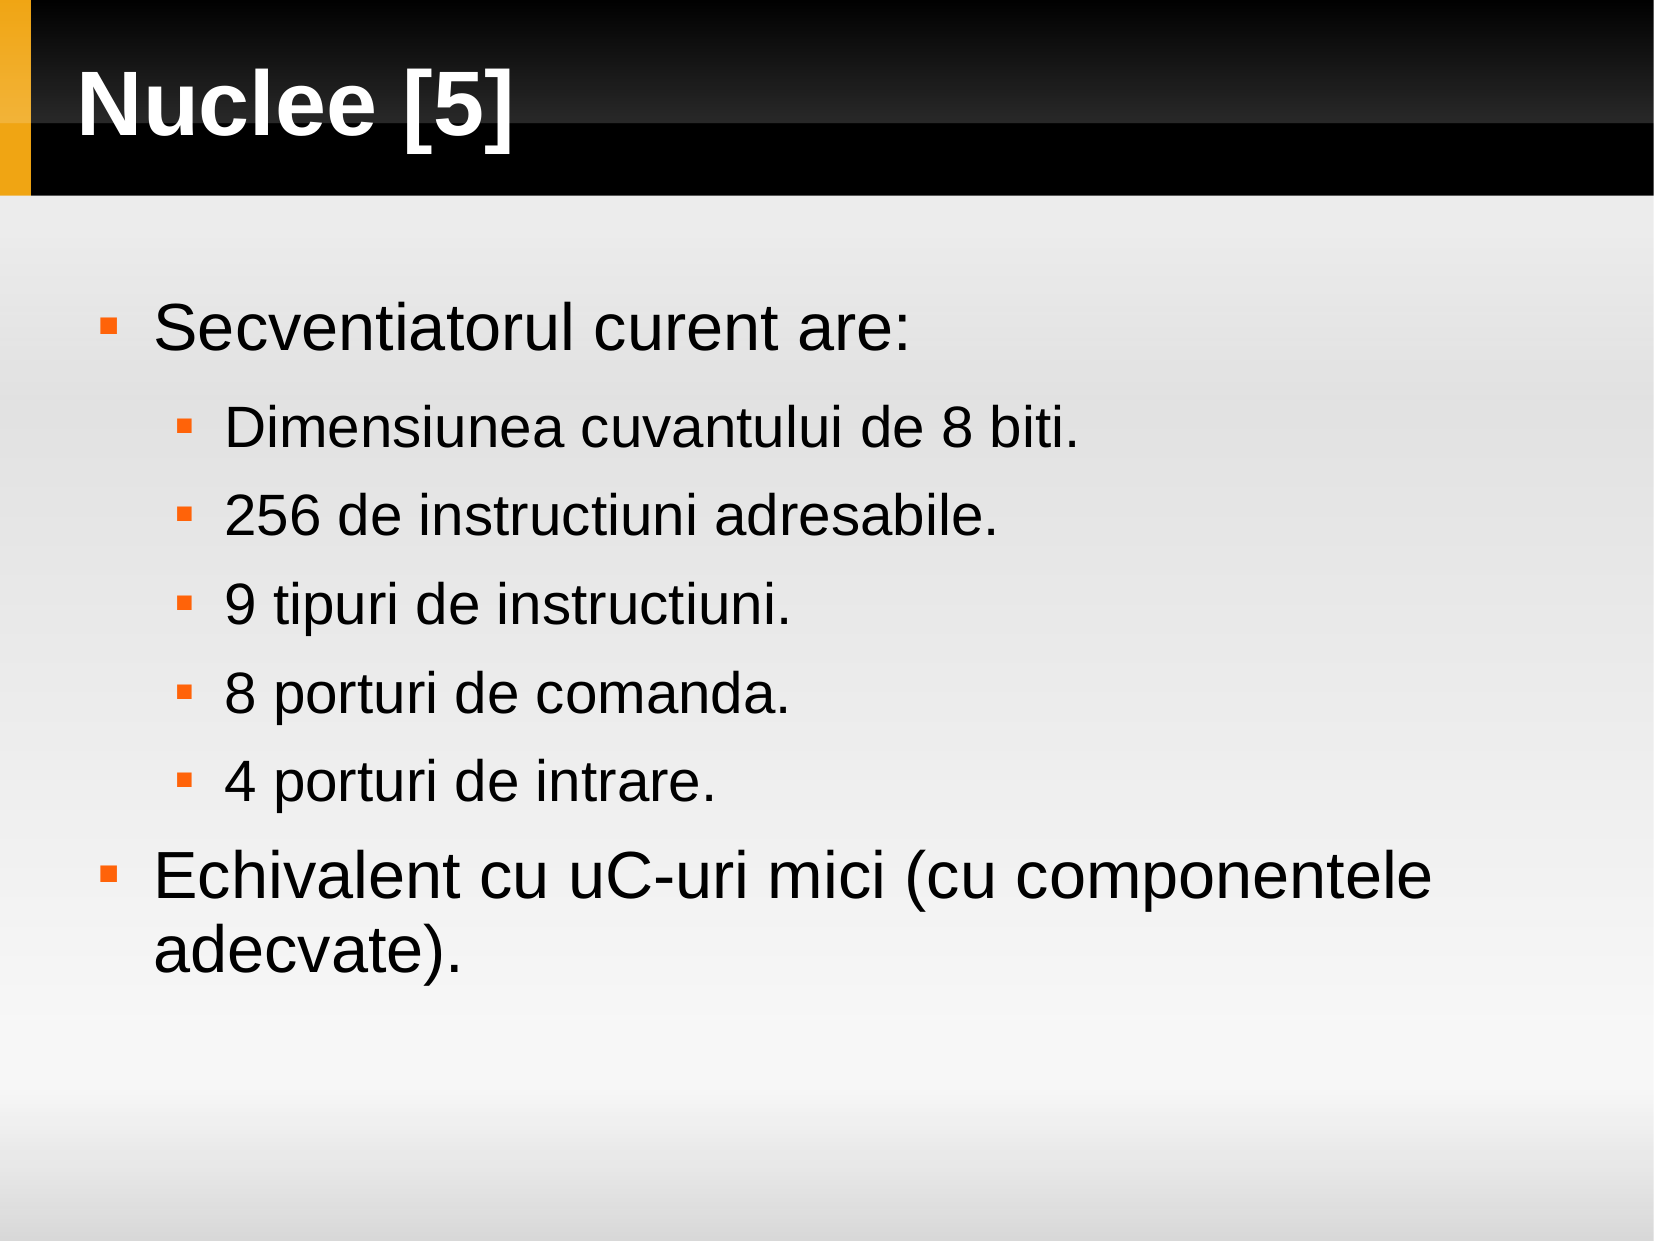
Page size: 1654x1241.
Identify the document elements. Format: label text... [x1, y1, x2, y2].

picture [0, 0, 1654, 1241]
list Secventiatorul curent are: Dimensiunea cuvantului de 8 biti. 256 de instructiuni adresabile. 9 tipuri de instructiuni. 8 porturi de comanda. 4 porturi de intrare. Echivalent cu uC-uri mici (cu componentele adecvate). [82, 290, 1571, 1094]
title Nuclee [5] [76, 7, 1565, 200]
